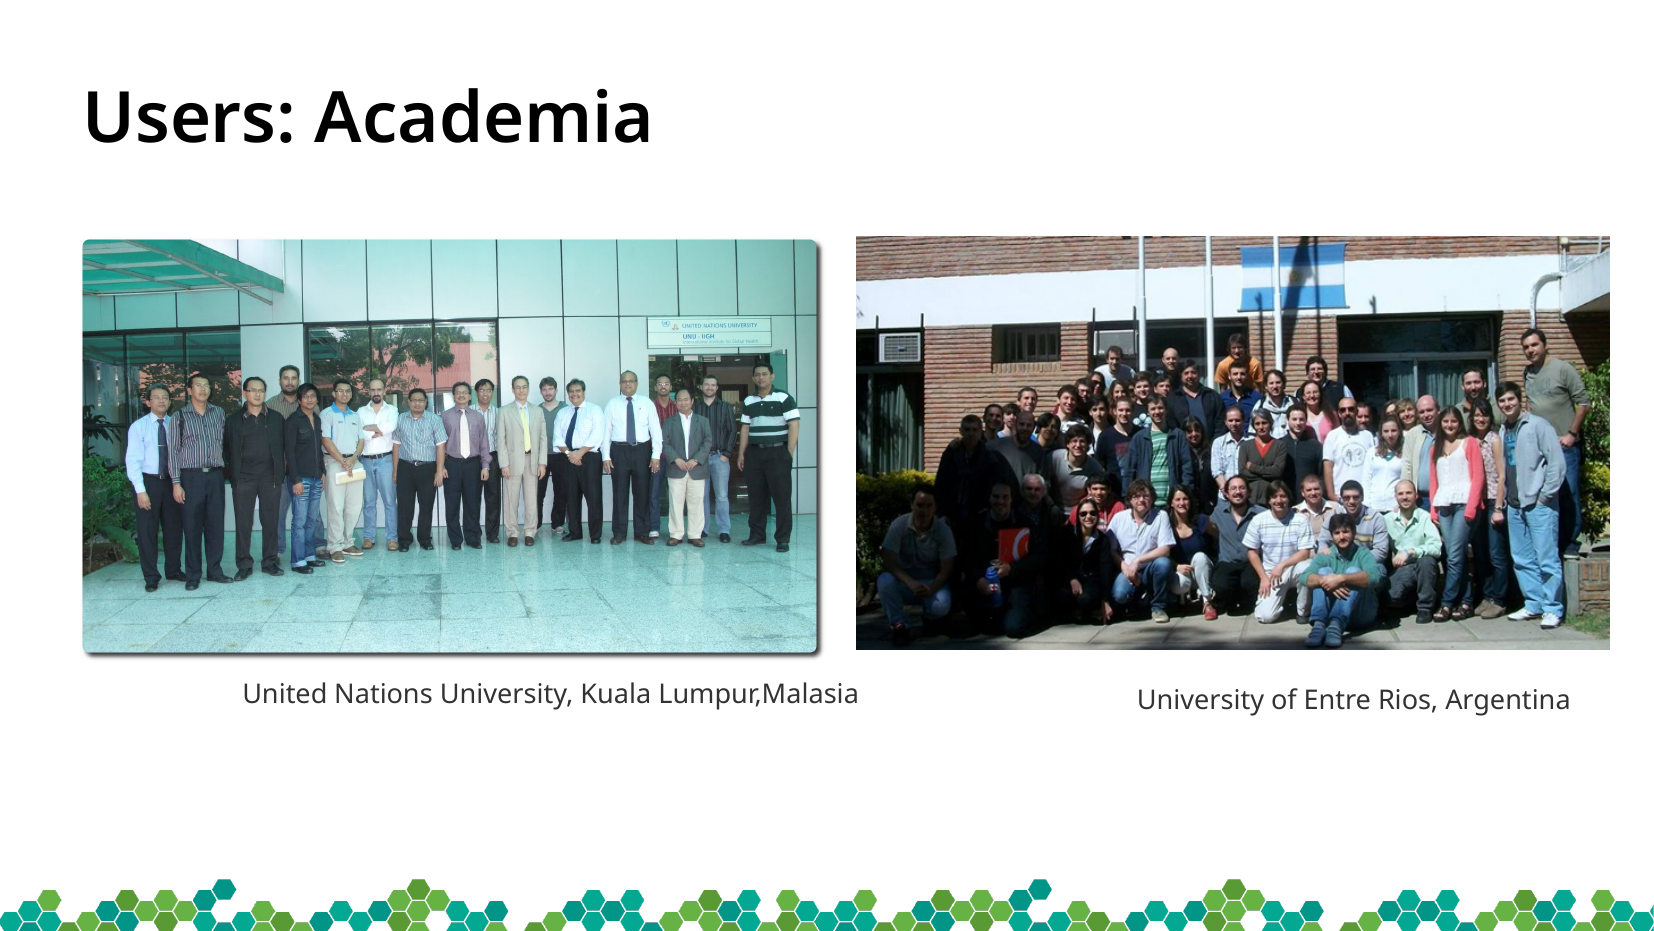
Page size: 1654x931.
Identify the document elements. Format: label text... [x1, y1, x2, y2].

text_box United Nations University, Kuala Lumpur,Malasia [227, 667, 914, 727]
title Users: Academia [82, 37, 1571, 193]
text_box University of Entre Rios, Argentina [1121, 673, 1616, 733]
picture [79, 236, 827, 663]
picture [0, 871, 1654, 931]
picture [856, 236, 1610, 650]
